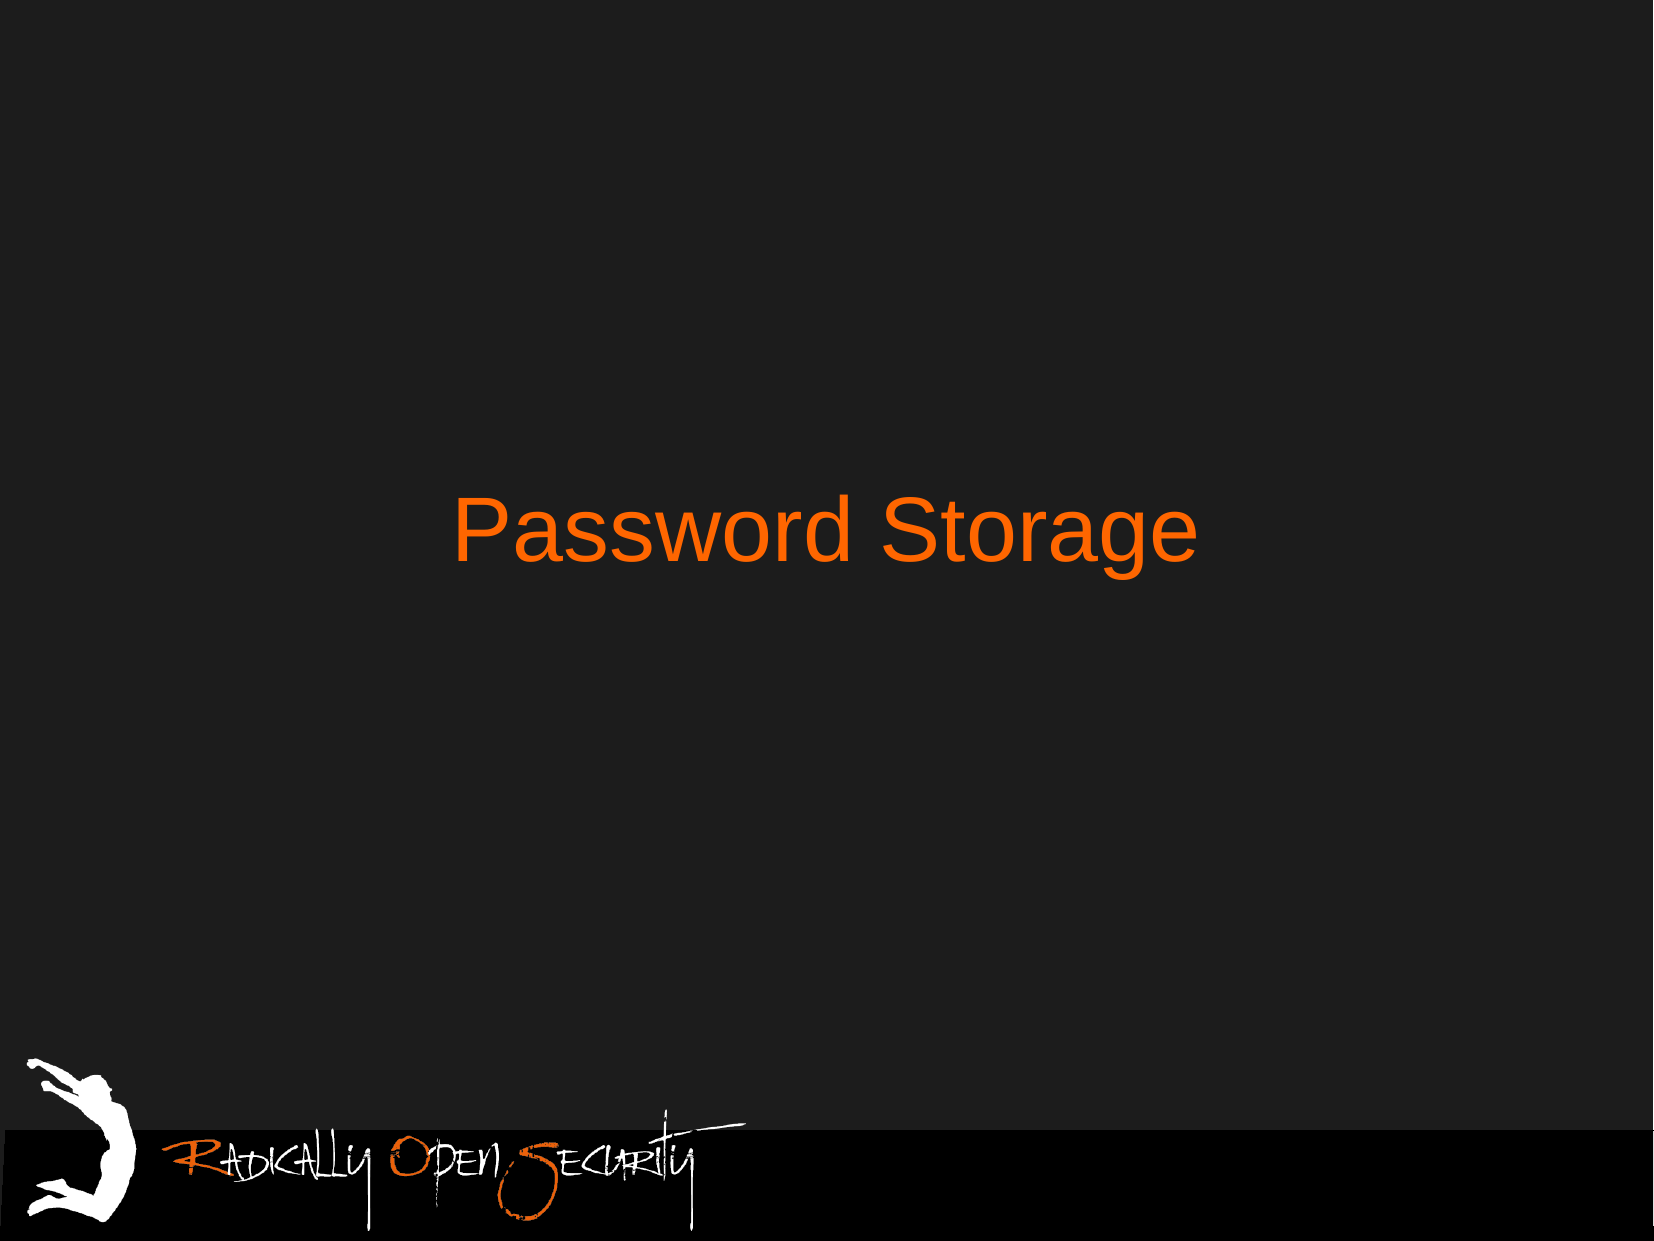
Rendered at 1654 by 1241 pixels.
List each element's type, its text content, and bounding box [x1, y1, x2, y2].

picture [0, 1022, 778, 1241]
subtitle Password Storage [82, 49, 1571, 1010]
